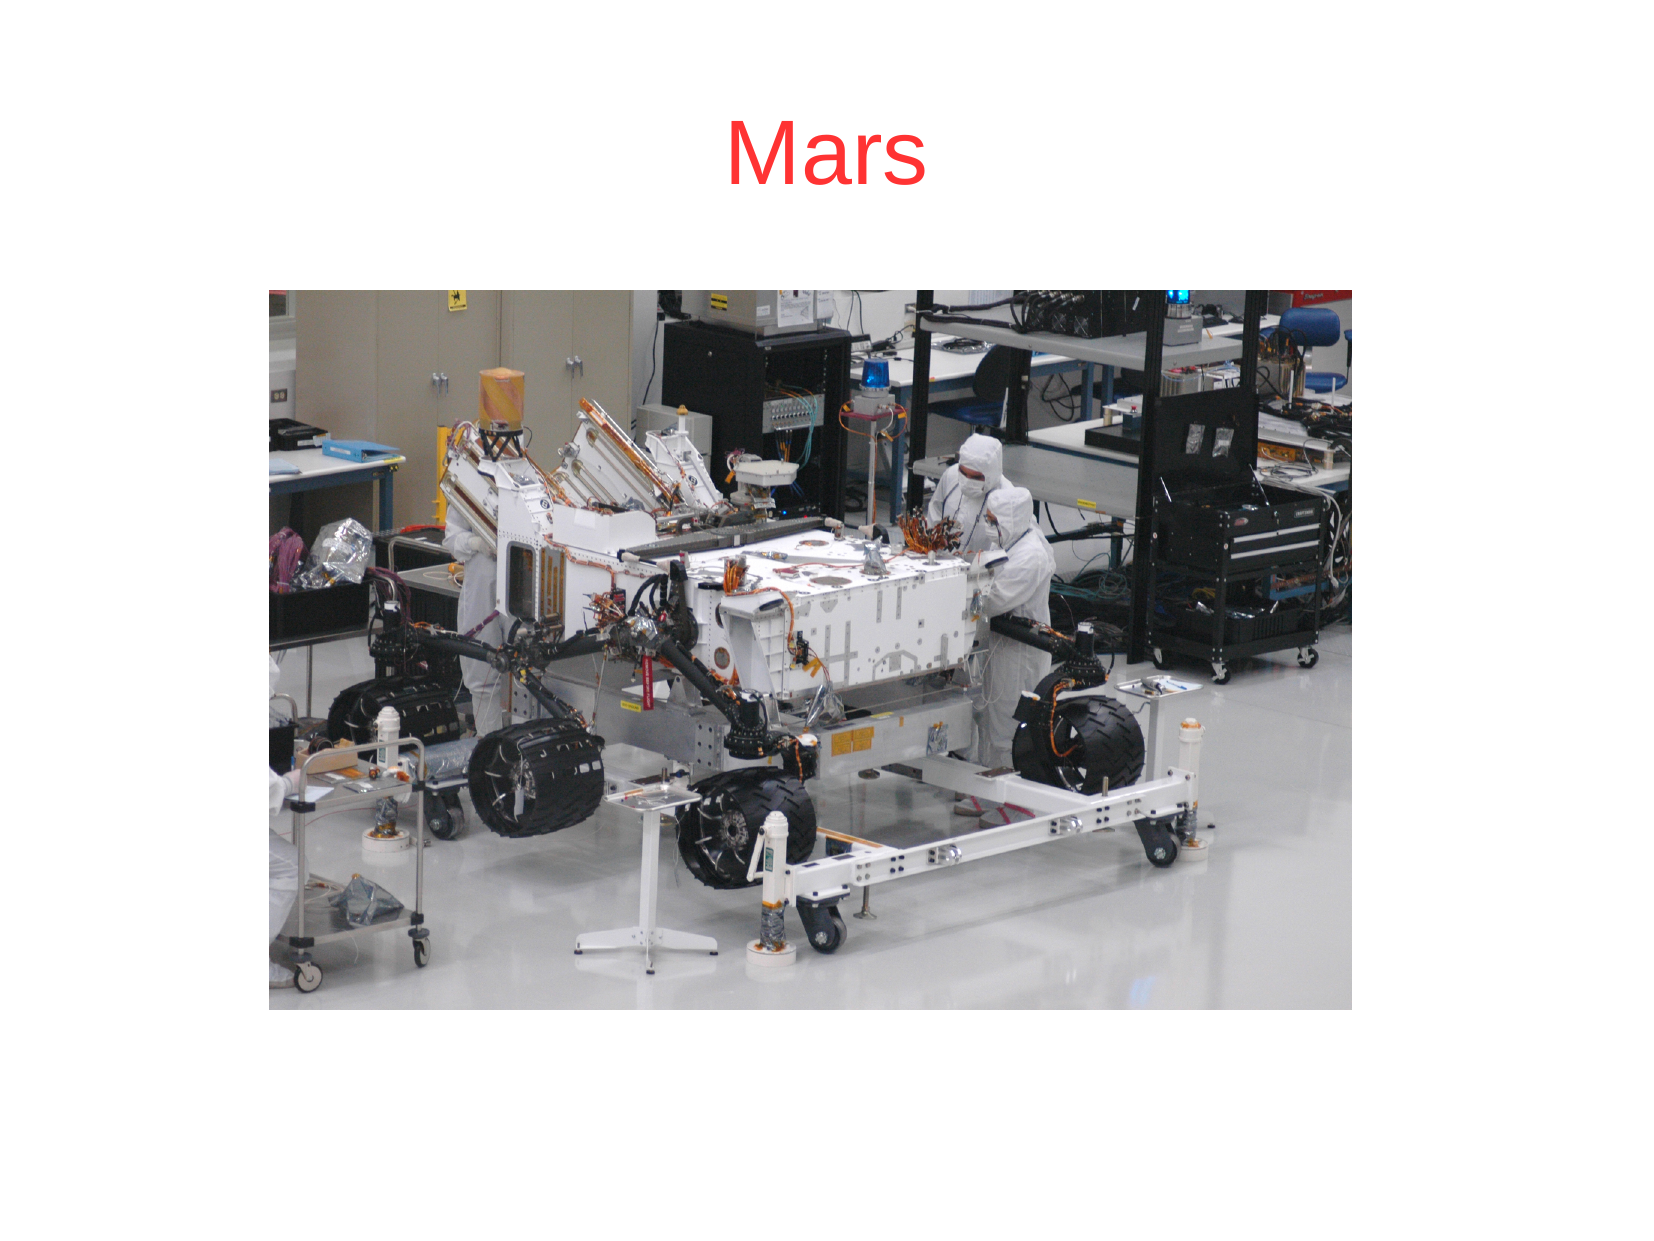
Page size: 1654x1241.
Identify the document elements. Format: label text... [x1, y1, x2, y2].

picture [269, 290, 1352, 1010]
title Mars [82, 49, 1571, 257]
